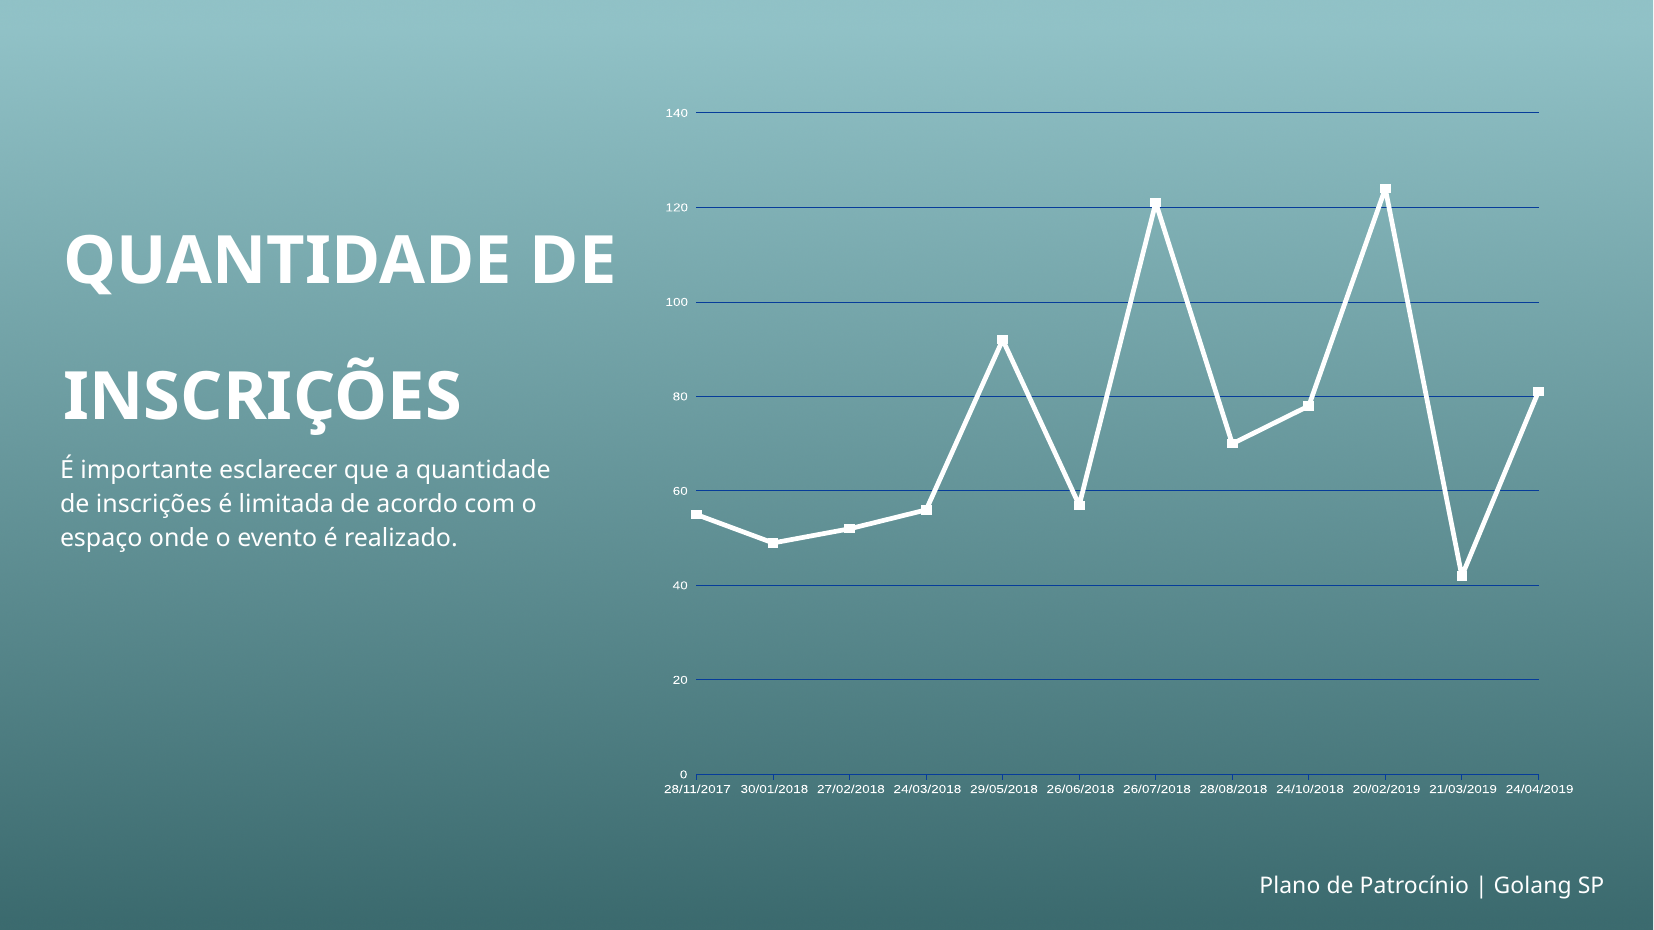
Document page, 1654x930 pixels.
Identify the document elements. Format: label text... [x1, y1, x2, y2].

text_box [673, 486, 688, 495]
text_box [1506, 784, 1558, 794]
text_box [1482, 785, 1489, 794]
text_box [769, 539, 777, 547]
text_box [1534, 388, 1543, 395]
text_box [978, 784, 1023, 794]
text_box [1156, 784, 1176, 794]
text_box [1150, 785, 1157, 793]
text_box [666, 297, 673, 306]
text_box [870, 784, 885, 794]
text_box [1458, 572, 1466, 580]
text_box [970, 784, 977, 794]
text_box [1228, 440, 1237, 447]
text_box [672, 581, 688, 590]
text_box [666, 203, 680, 212]
text_box [1490, 784, 1497, 794]
text_box [664, 784, 671, 794]
text_box [794, 784, 808, 794]
title Plano de Patrocínio | Golang SP [45, 840, 1606, 930]
text_box [1304, 402, 1313, 410]
text_box [1100, 784, 1114, 794]
text_box [786, 784, 793, 794]
text_box [845, 525, 854, 532]
text_box [1253, 784, 1267, 794]
text_box [825, 785, 832, 793]
text_box [1075, 502, 1084, 509]
text_box [673, 392, 688, 401]
text_box [1406, 784, 1420, 794]
text_box [1023, 784, 1038, 794]
text_box [1329, 785, 1336, 794]
text_box [1381, 185, 1390, 192]
text_box [1353, 784, 1405, 794]
text_box [1131, 784, 1149, 794]
text_box [666, 108, 688, 118]
title QUANTIDADE DE INSCRIÇÕES [63, 166, 634, 616]
text_box [1429, 784, 1482, 794]
text_box [723, 785, 731, 793]
text_box [1151, 199, 1160, 206]
text_box [672, 784, 683, 794]
text_box [1302, 784, 1329, 794]
title É importante esclarecer que a quantidade de inscrições é limitada de acordo com o espaço onde o evento é realizado. [60, 452, 571, 856]
text_box [998, 336, 1007, 343]
text_box [894, 784, 946, 794]
text_box [1200, 784, 1252, 794]
text_box [1123, 784, 1130, 794]
text_box [767, 784, 785, 794]
text_box [832, 784, 843, 794]
text_box [1176, 784, 1191, 794]
text_box [681, 203, 688, 212]
text_box [922, 506, 931, 514]
text_box [680, 770, 687, 779]
text_box [673, 297, 688, 307]
text_box [692, 511, 701, 518]
text_box [673, 675, 688, 684]
text_box [1295, 785, 1302, 794]
text_box [1276, 784, 1295, 794]
text_box [817, 784, 824, 794]
text_box [683, 784, 723, 794]
text_box [1047, 784, 1099, 794]
text_box [844, 784, 870, 794]
text_box [947, 784, 961, 794]
text_box [740, 784, 767, 794]
text_box [1559, 784, 1573, 794]
text_box [1336, 784, 1344, 794]
